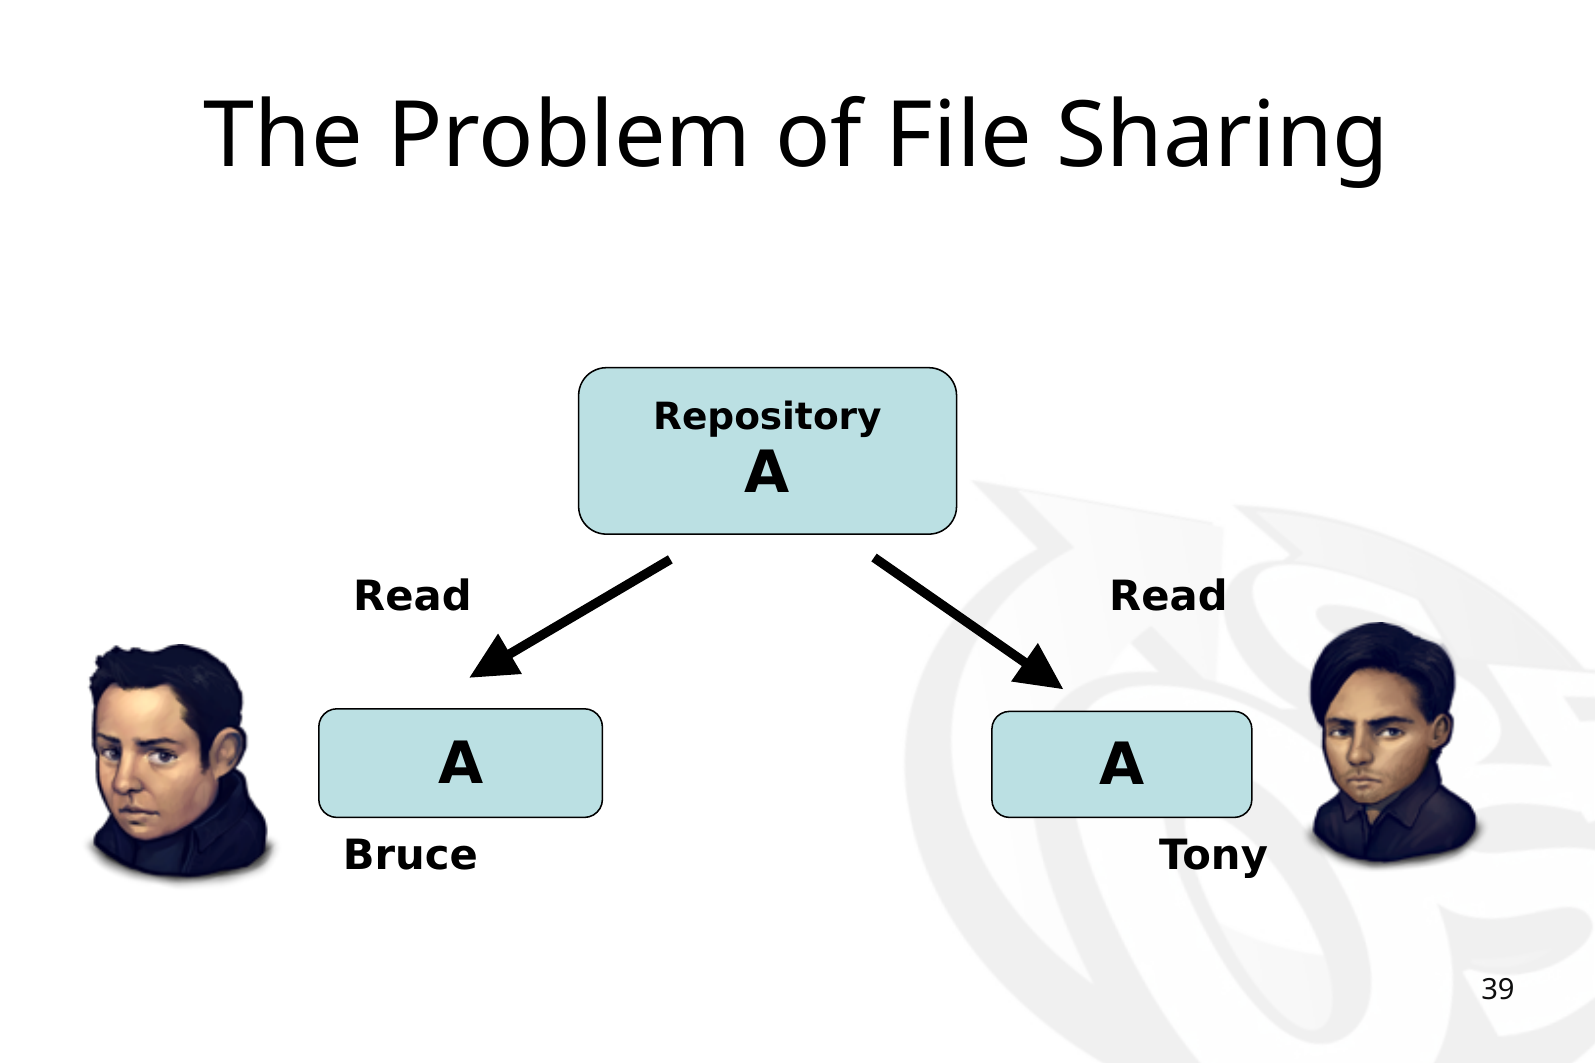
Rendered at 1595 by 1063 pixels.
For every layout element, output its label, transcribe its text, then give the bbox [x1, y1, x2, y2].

text_box A [318, 708, 603, 818]
picture [1270, 622, 1521, 874]
text_box Repository A [578, 367, 957, 535]
title The Problem of File Sharing [79, 42, 1515, 220]
text_box Read Read [338, 564, 1244, 629]
text_box A [991, 711, 1252, 818]
picture [57, 644, 307, 893]
text_box Bruce Tony [328, 823, 1284, 888]
